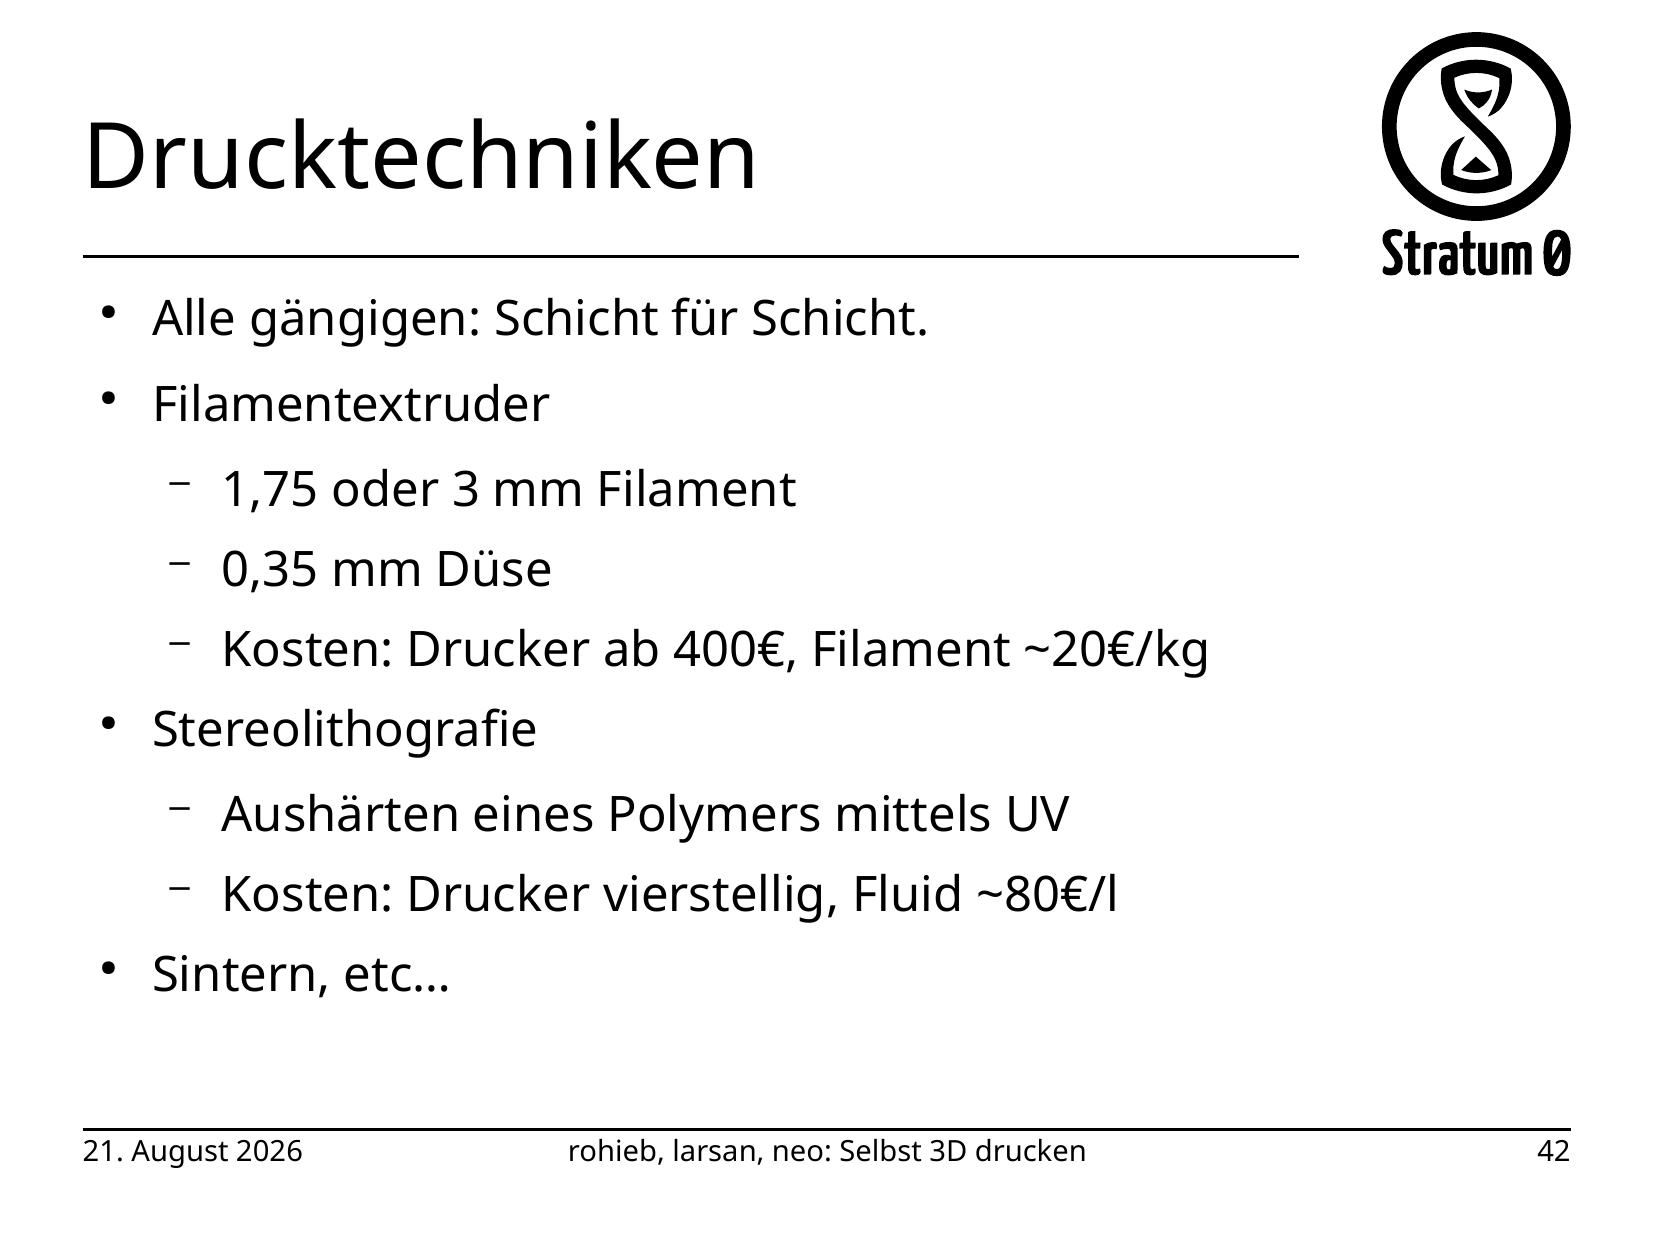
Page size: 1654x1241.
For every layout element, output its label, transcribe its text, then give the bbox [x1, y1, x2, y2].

list Alle gängigen: Schicht für Schicht. Filamentextruder 1,75 oder 3 mm Filament 0,35 mm Düse Kosten: Drucker ab 400€, Filament ~20€/kg Stereolithografie Aushärten eines Polymers mittels UV Kosten: Drucker vierstellig, Fluid ~80€/l Sintern, etc… [82, 290, 1538, 1010]
title Drucktechniken [82, 49, 1300, 257]
